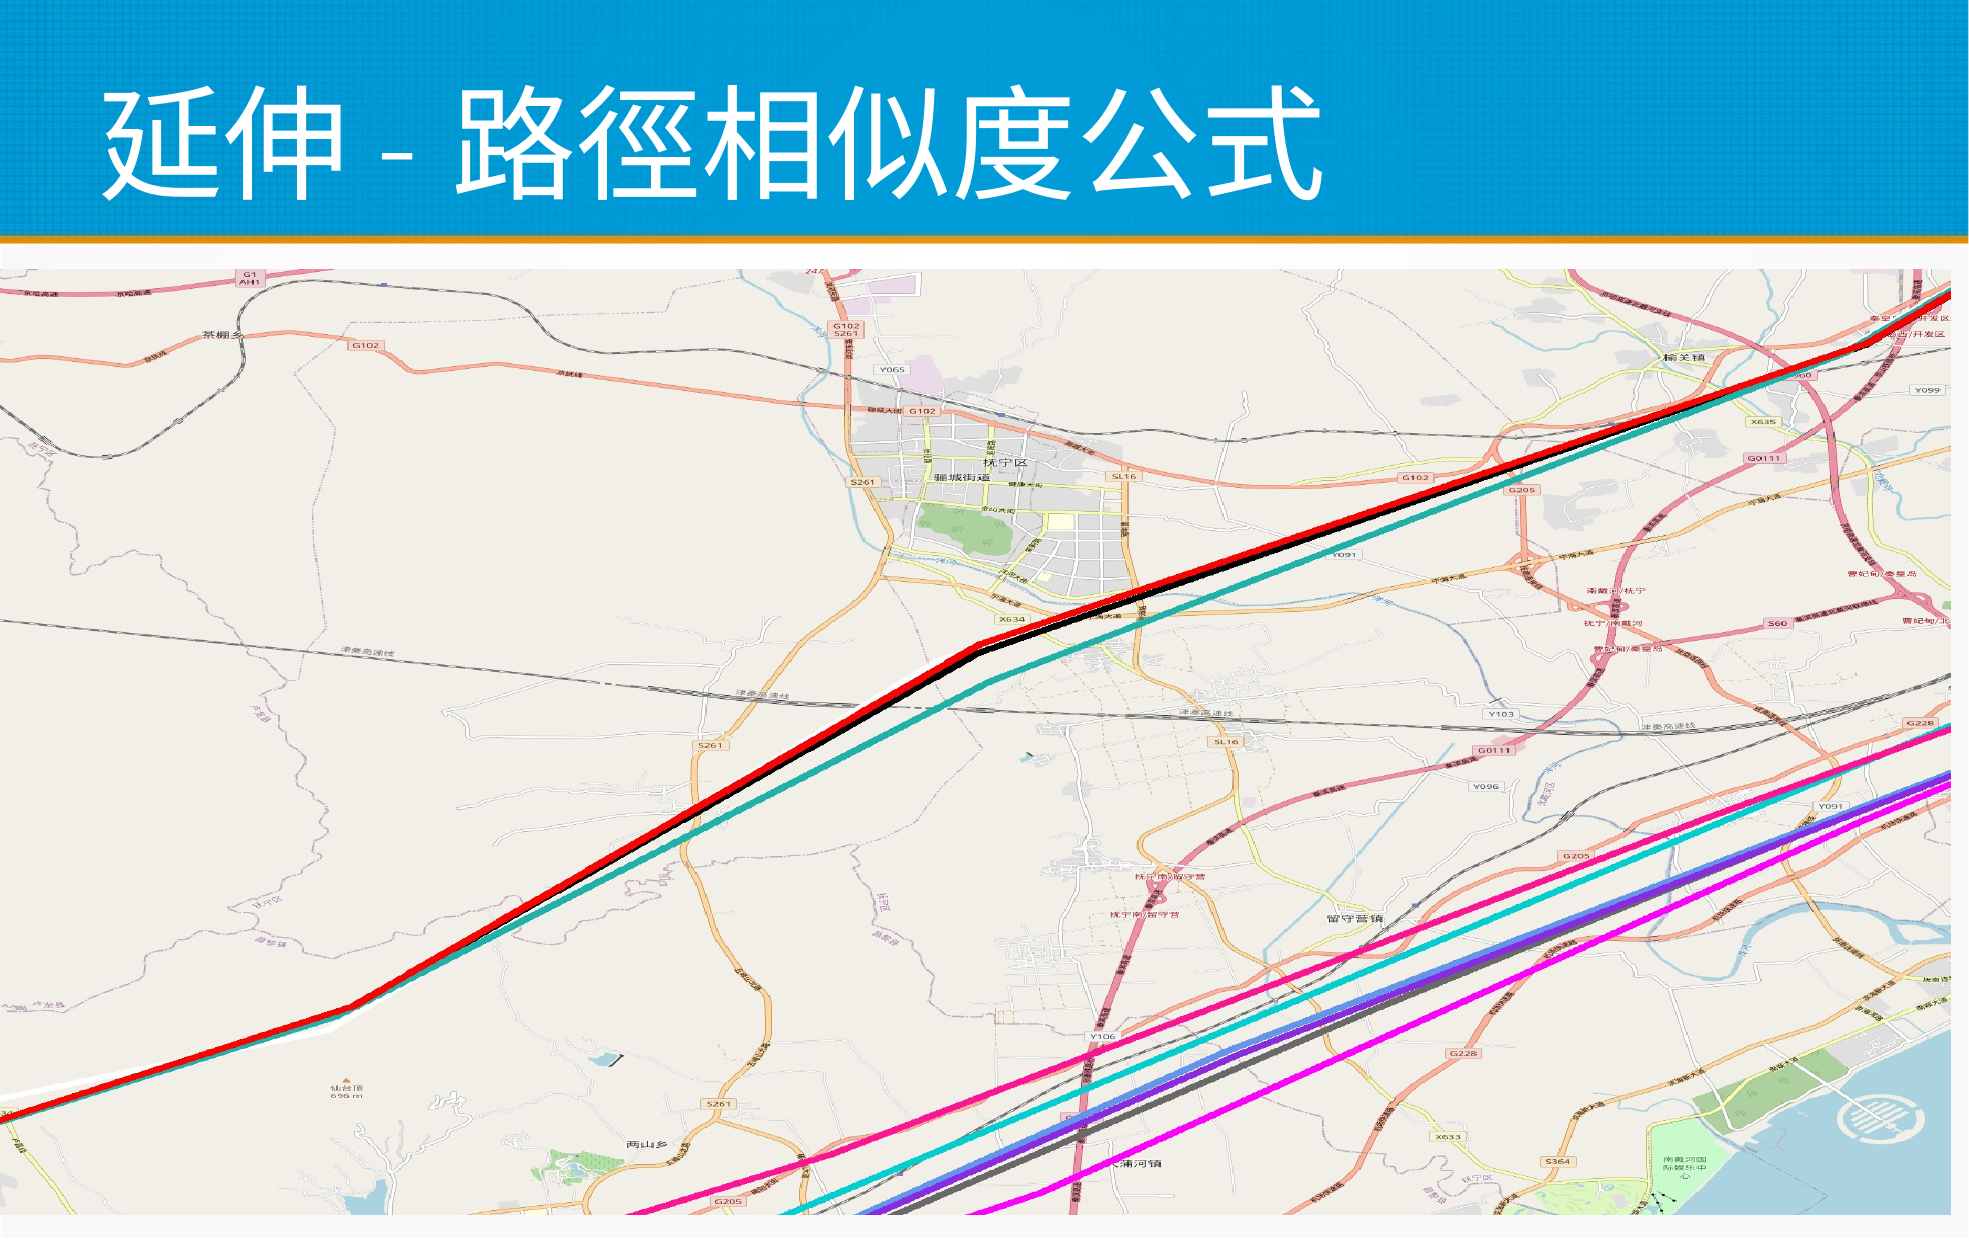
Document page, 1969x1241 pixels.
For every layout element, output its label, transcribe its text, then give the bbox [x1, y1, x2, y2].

picture [0, 233, 1969, 1241]
title 延伸-路徑相似度公式 [98, 19, 1870, 227]
